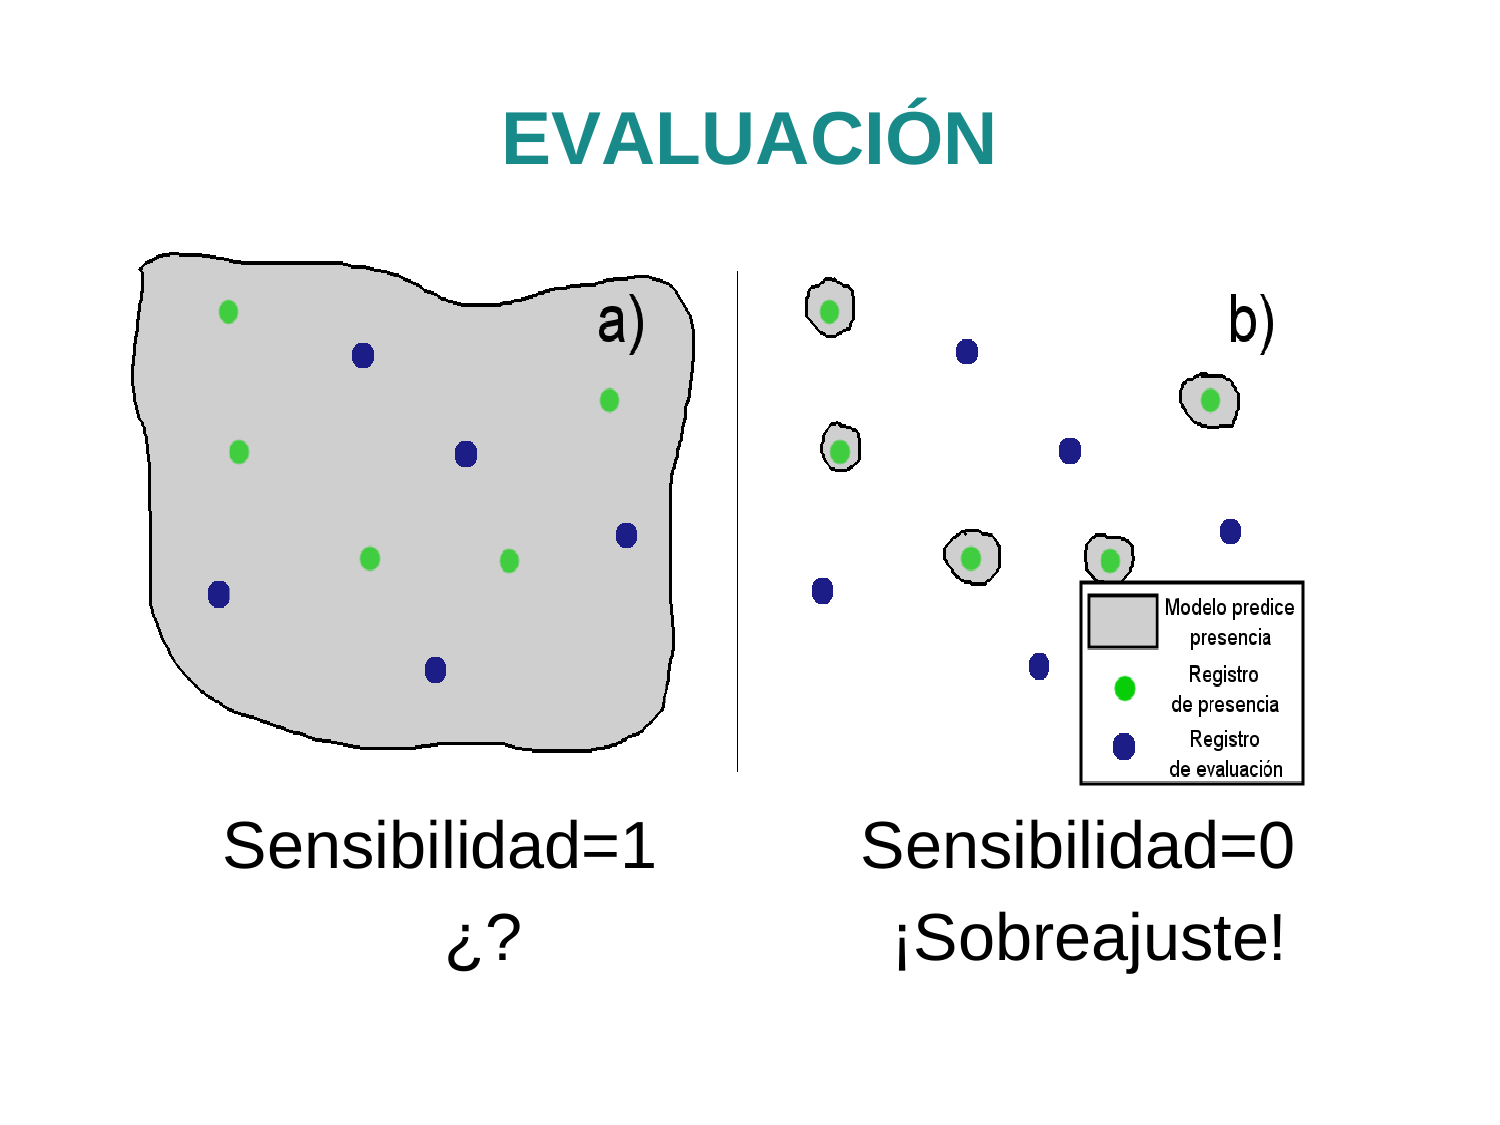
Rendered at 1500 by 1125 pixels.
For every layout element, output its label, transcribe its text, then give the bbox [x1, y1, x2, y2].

picture [121, 250, 1319, 789]
text_box Sensibilidad=1 Sensibilidad=0 ¿? ¡Sobreajuste! [115, 794, 1321, 982]
title EVALUACIÓN [112, 68, 1388, 209]
